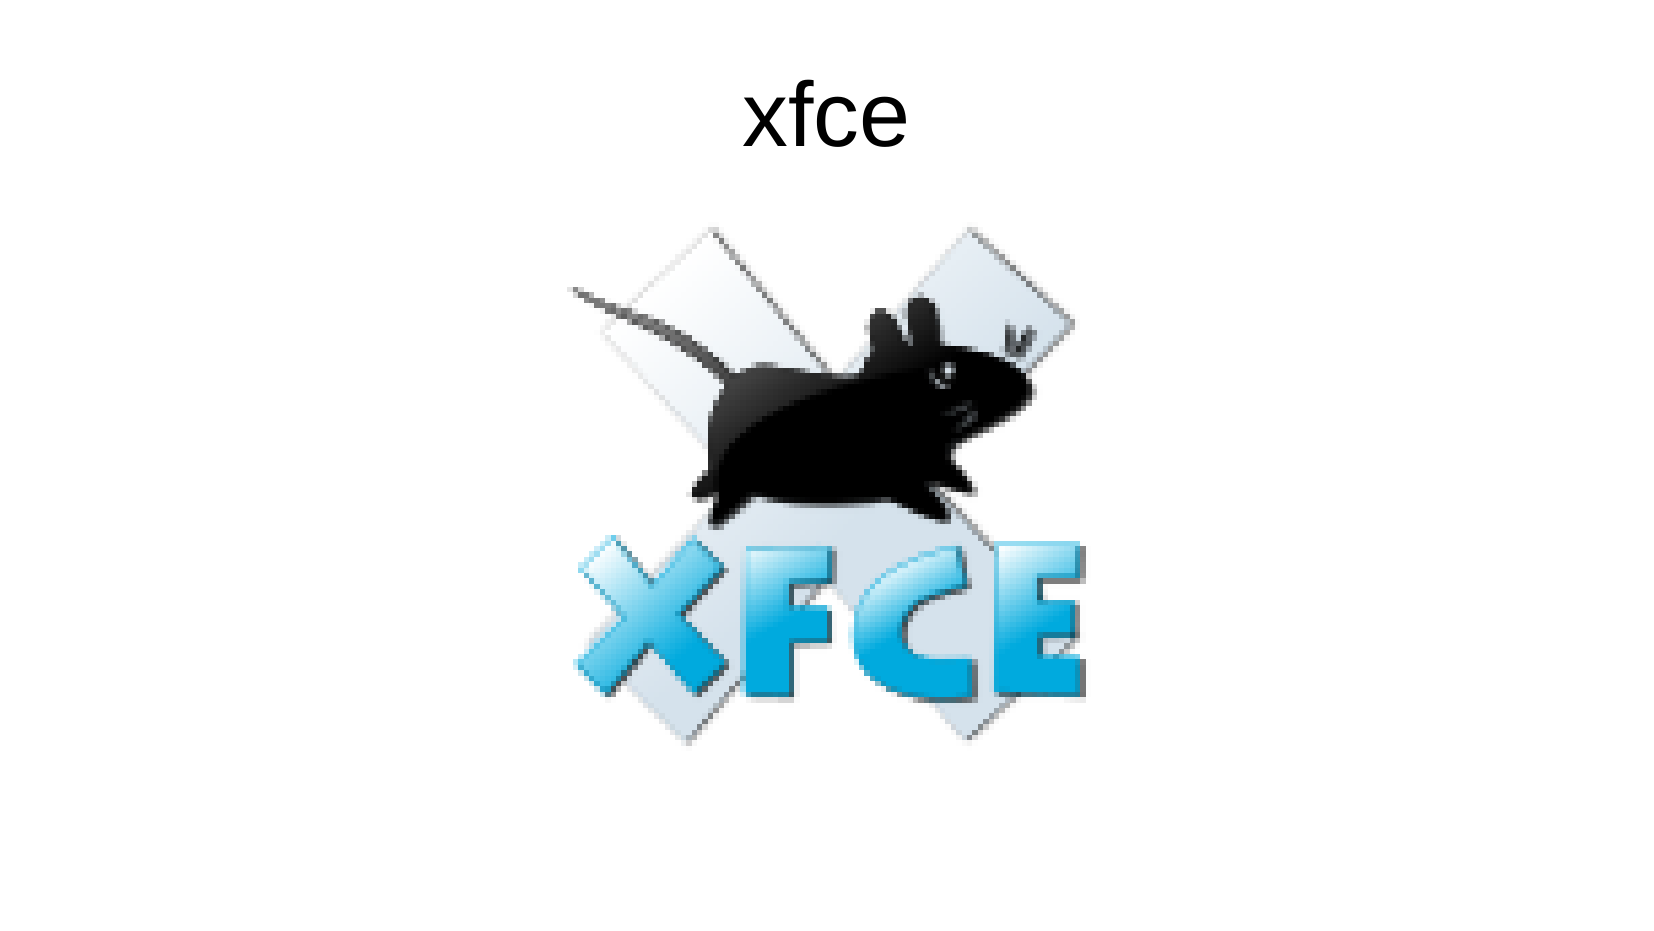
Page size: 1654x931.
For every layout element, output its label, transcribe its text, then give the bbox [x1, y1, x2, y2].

picture [557, 217, 1097, 758]
title xfce [82, 37, 1571, 193]
